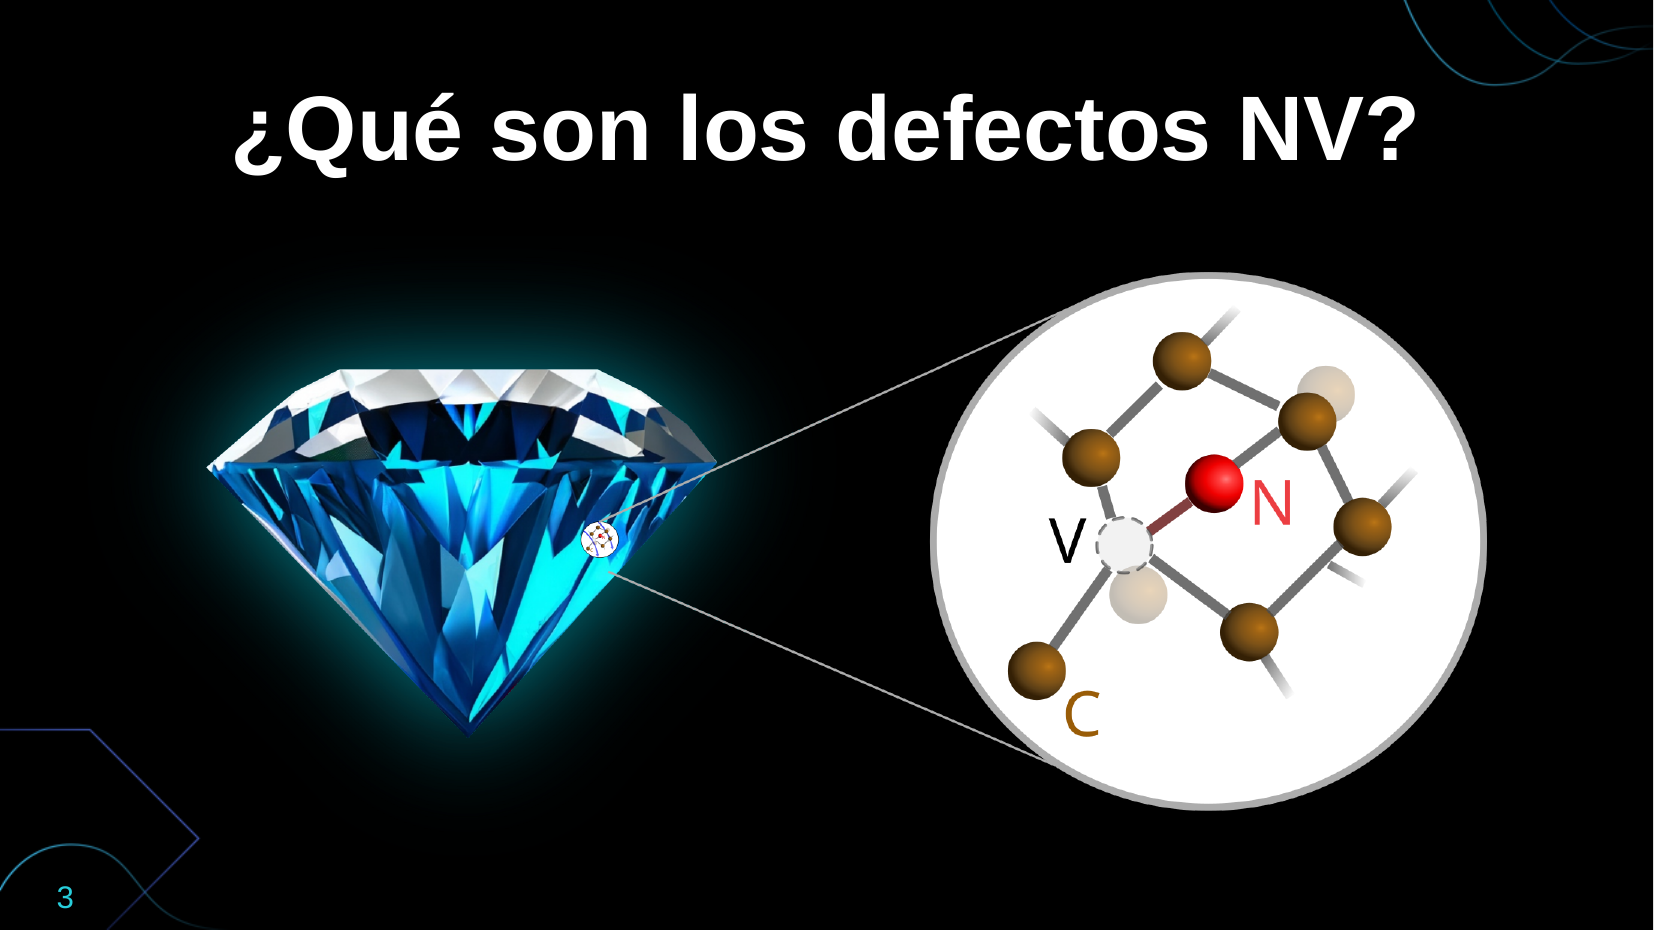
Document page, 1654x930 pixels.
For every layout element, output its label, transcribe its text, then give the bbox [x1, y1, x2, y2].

text_box ¿Qué son los defectos NV? [215, 70, 1438, 188]
picture [0, 0, 1654, 930]
text_box <number> [42, 873, 215, 930]
